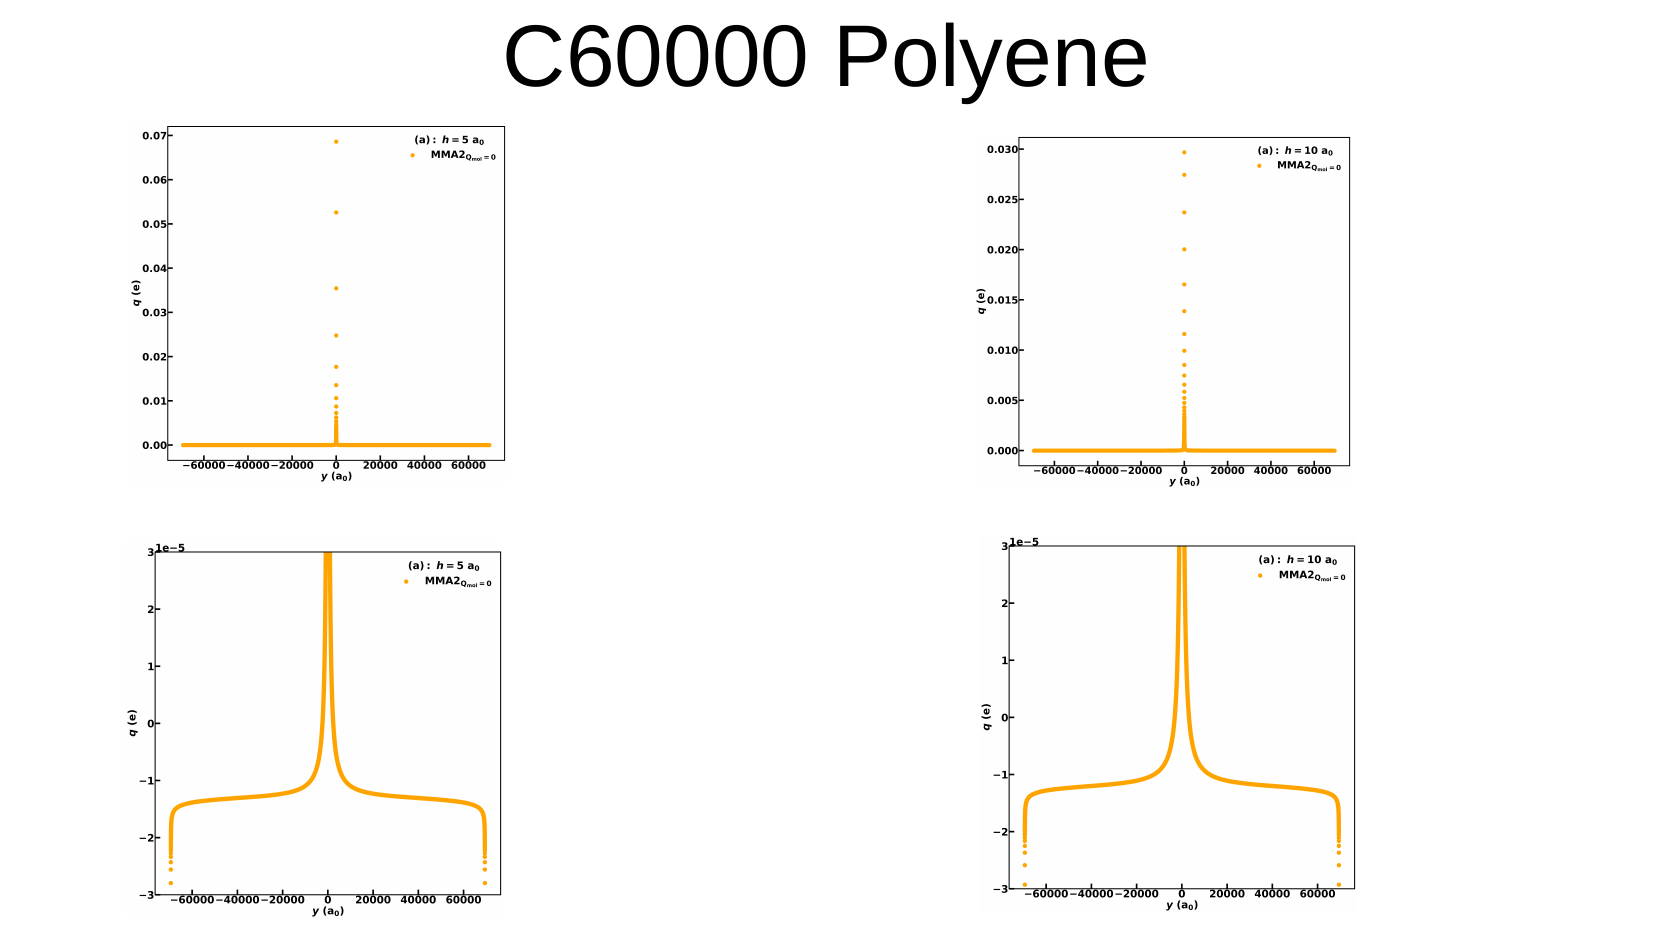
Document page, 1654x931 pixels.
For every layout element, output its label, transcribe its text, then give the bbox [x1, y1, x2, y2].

picture [975, 136, 1351, 488]
picture [126, 542, 502, 918]
title C60000 Polyene [82, 7, 1571, 105]
picture [130, 125, 506, 483]
picture [980, 536, 1356, 912]
